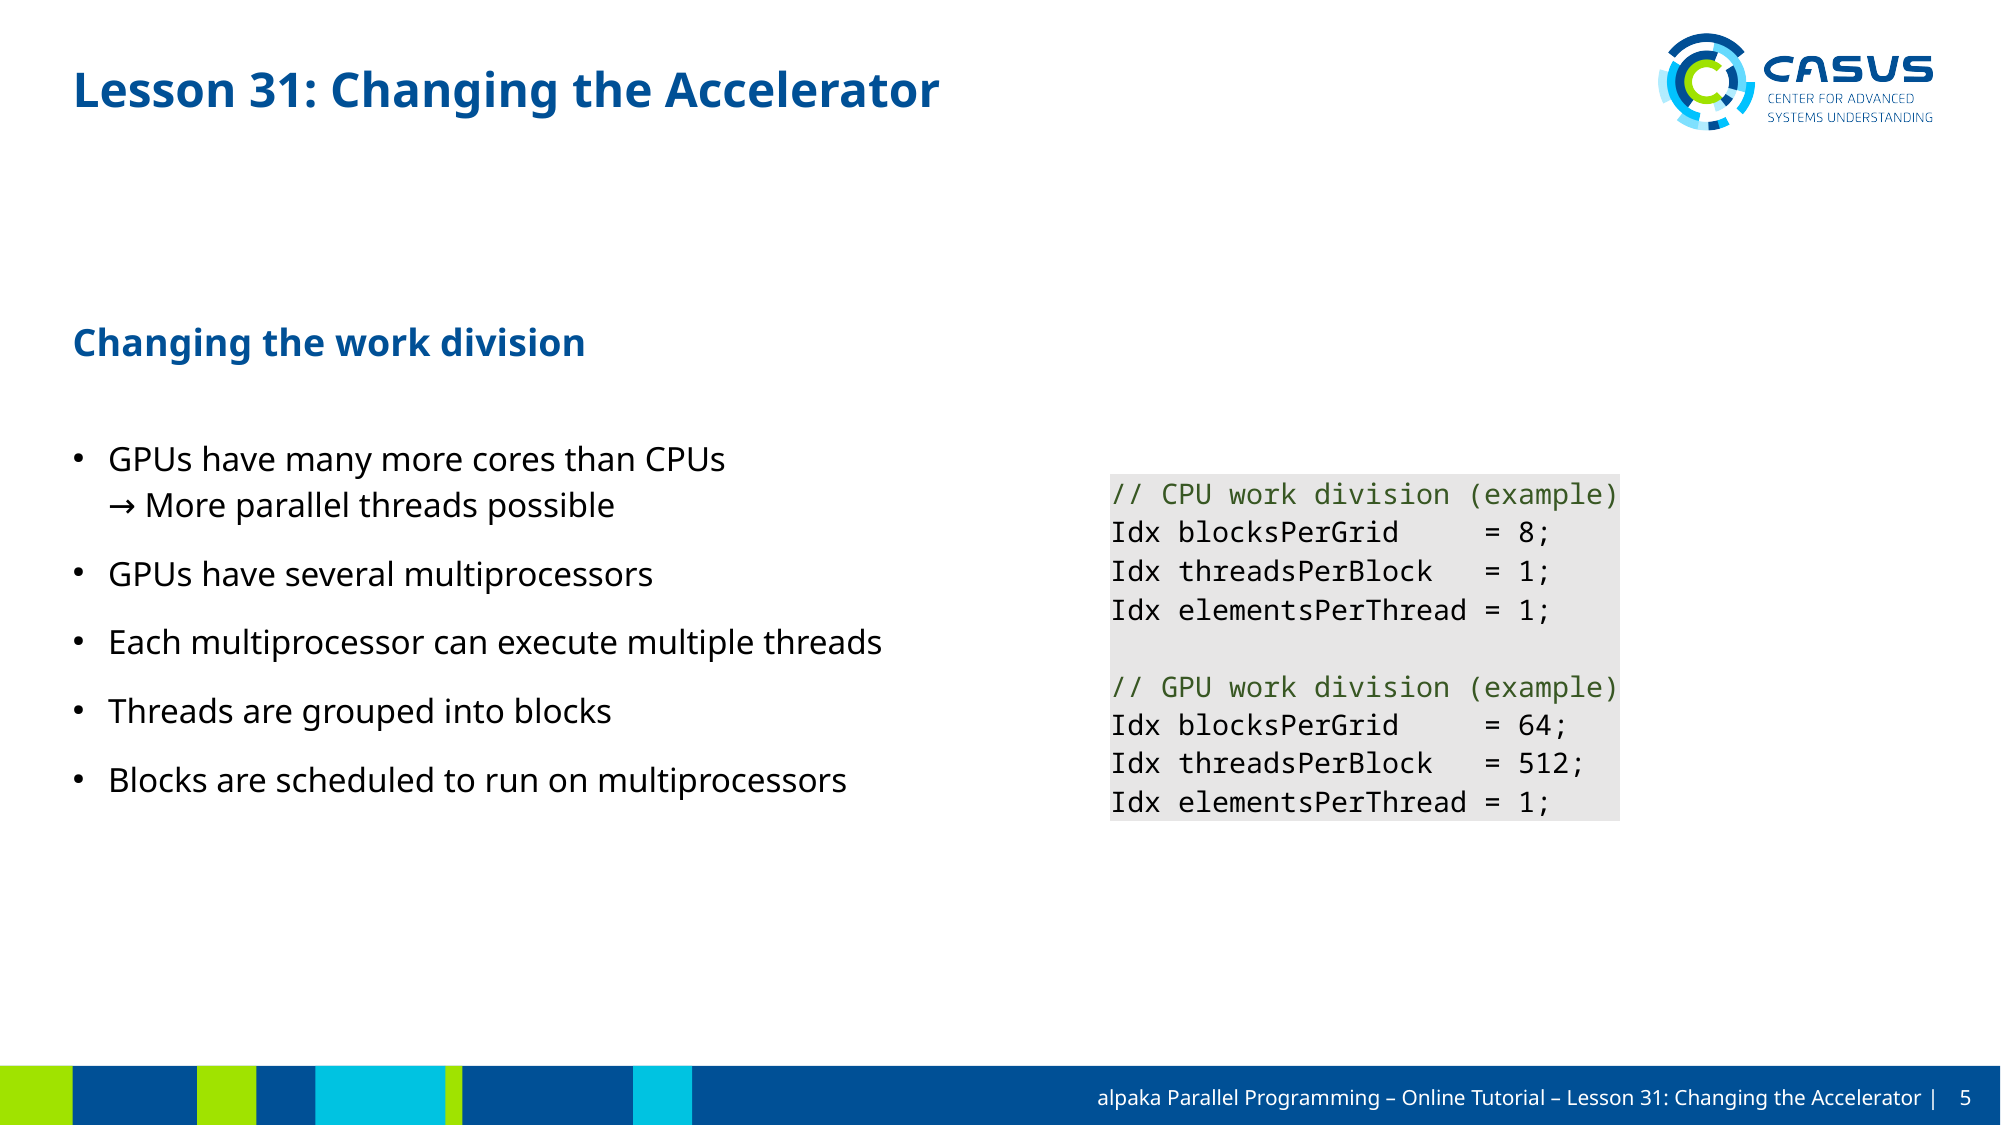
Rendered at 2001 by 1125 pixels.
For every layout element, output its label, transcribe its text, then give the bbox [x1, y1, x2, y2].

picture [1658, 33, 1933, 131]
list // CPU work division (example) Idx blocksPerGrid = 8; Idx threadsPerBlock = 1; Idx elementsPerThread = 1; // GPU work division (example) Idx blocksPerGrid = 64; Idx threadsPerBlock = 512; Idx elementsPerThread = 1; [1110, 316, 1621, 979]
title Lesson 31: Changing the Accelerator [72, 54, 1620, 123]
list Changing the work division GPUs have many more cores than CPUs → More parallel threads possible GPUs have several multiprocessors Each multiprocessor can execute multiple threads Threads are grouped into blocks Blocks are scheduled to run on multiprocessors [72, 316, 1040, 979]
